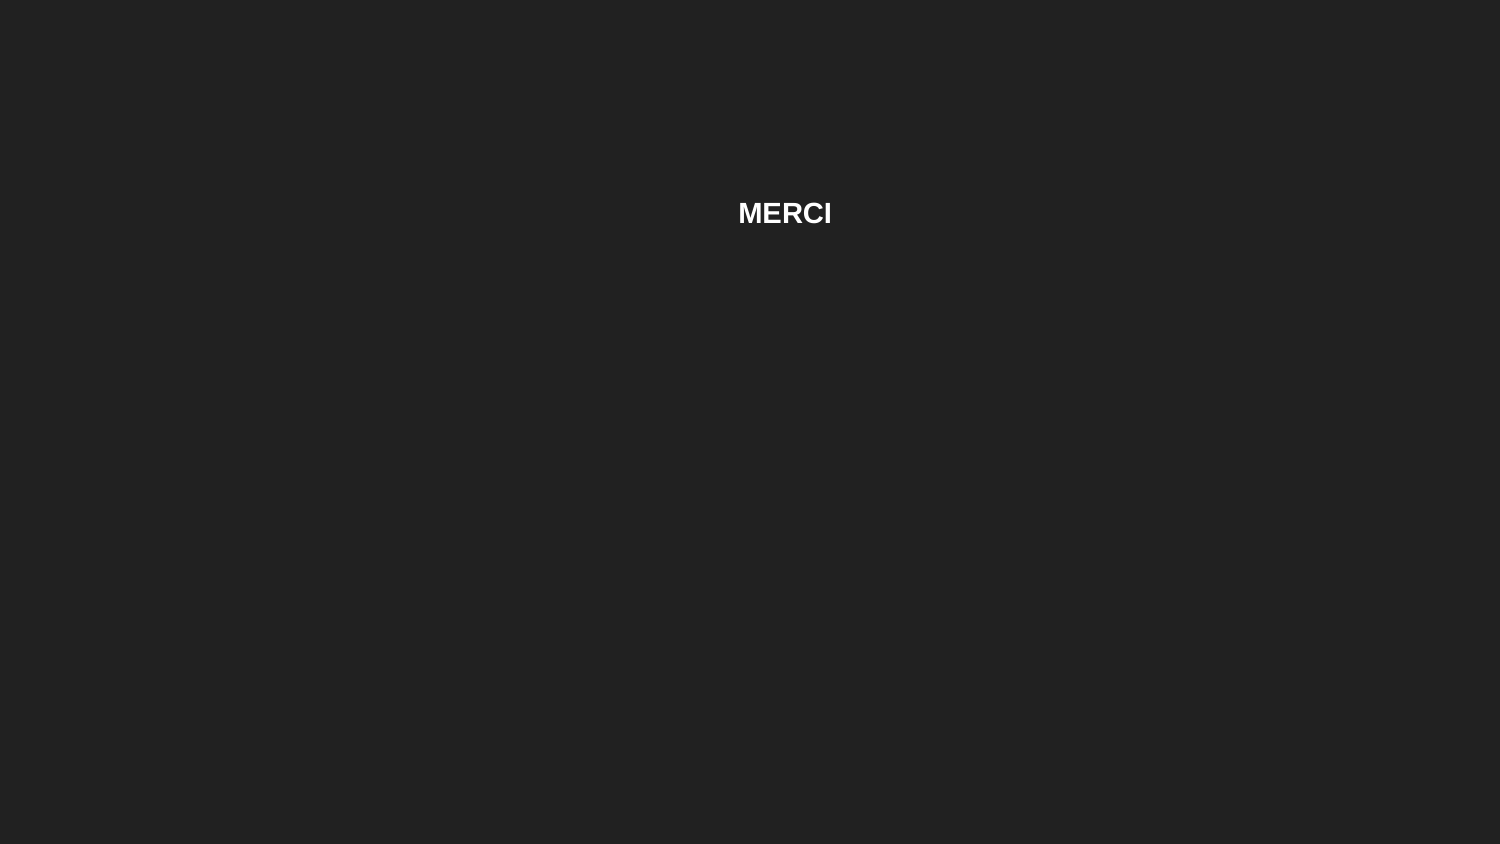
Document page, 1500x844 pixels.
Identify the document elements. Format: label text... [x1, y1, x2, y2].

list MERCI [75, 197, 1425, 755]
